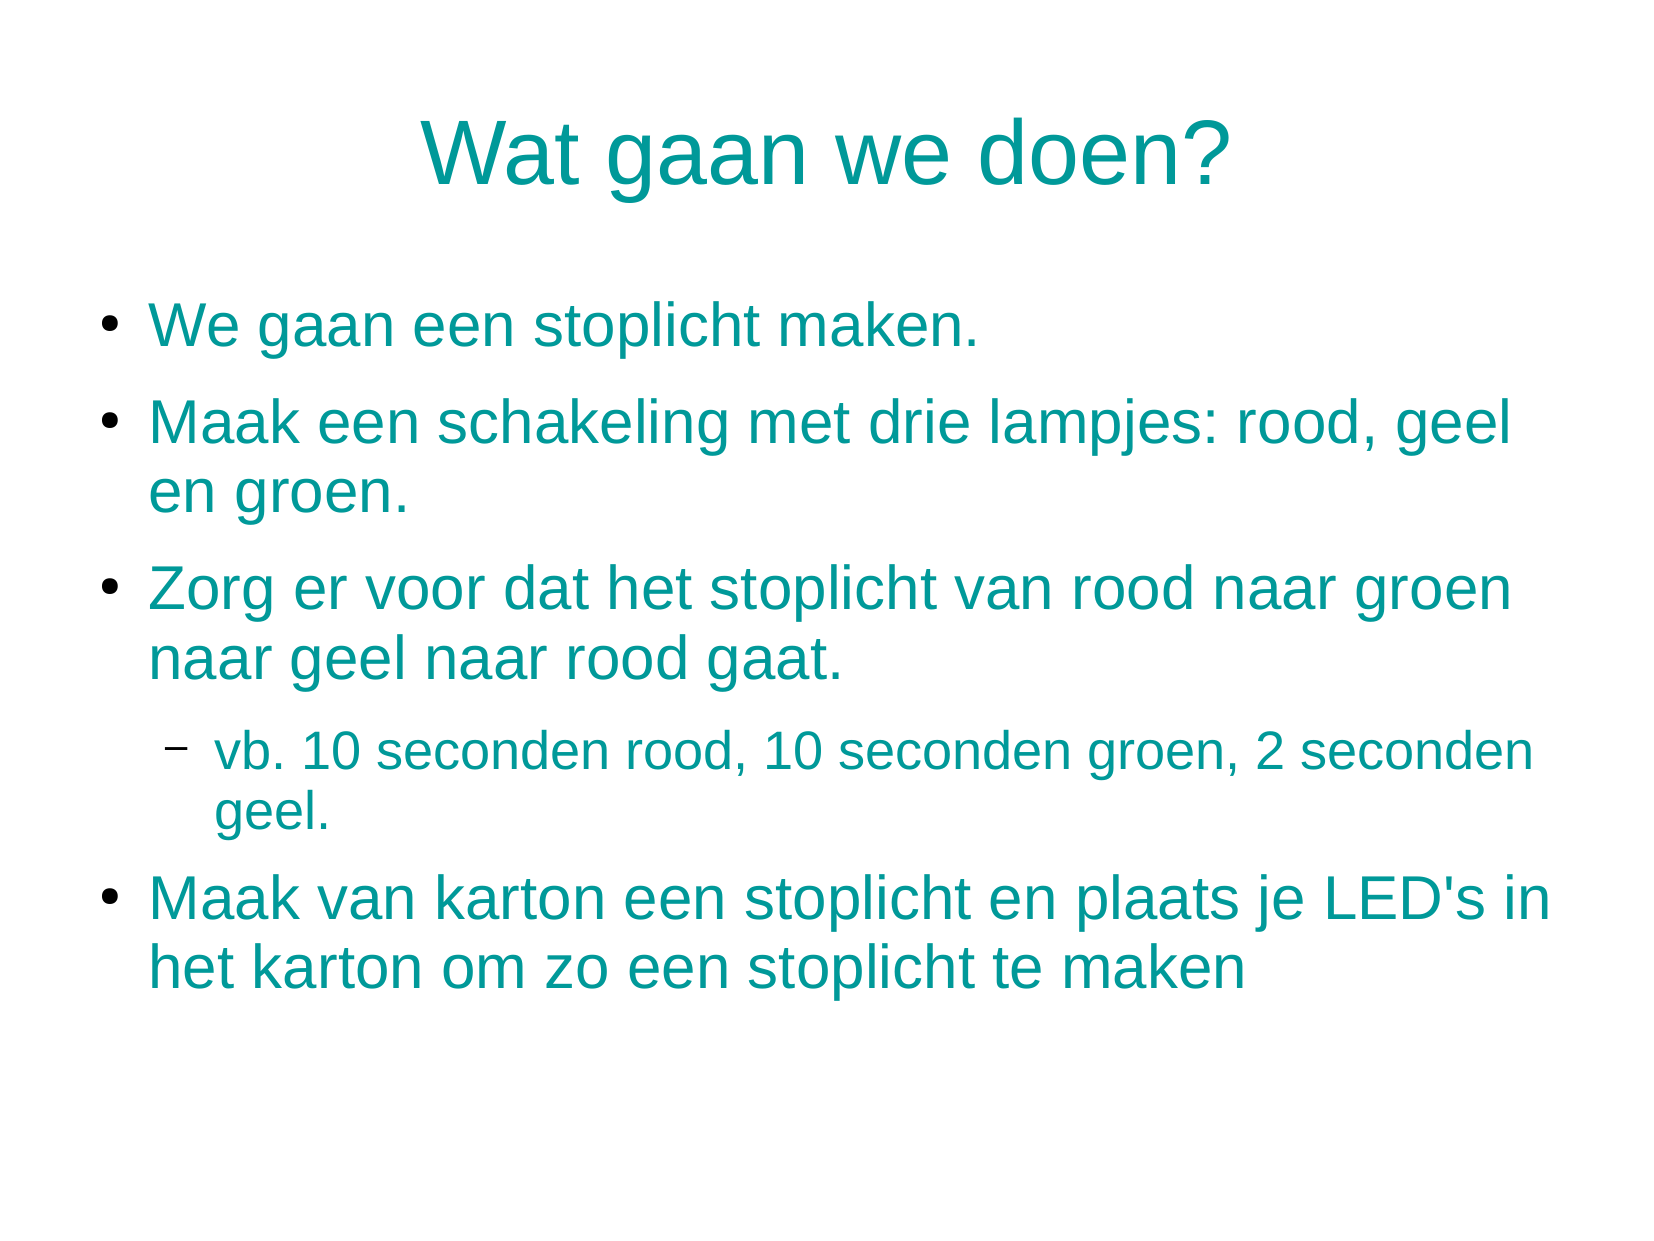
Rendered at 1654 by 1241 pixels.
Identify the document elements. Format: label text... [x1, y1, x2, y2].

title Wat gaan we doen? [82, 49, 1571, 257]
list We gaan een stoplicht maken. Maak een schakeling met drie lampjes: rood, geel en groen. Zorg er voor dat het stoplicht van rood naar groen naar geel naar rood gaat. vb. 10 seconden rood, 10 seconden groen, 2 seconden geel. Maak van karton een stoplicht en plaats je LED's in het karton om zo een stoplicht te maken [82, 290, 1571, 1010]
